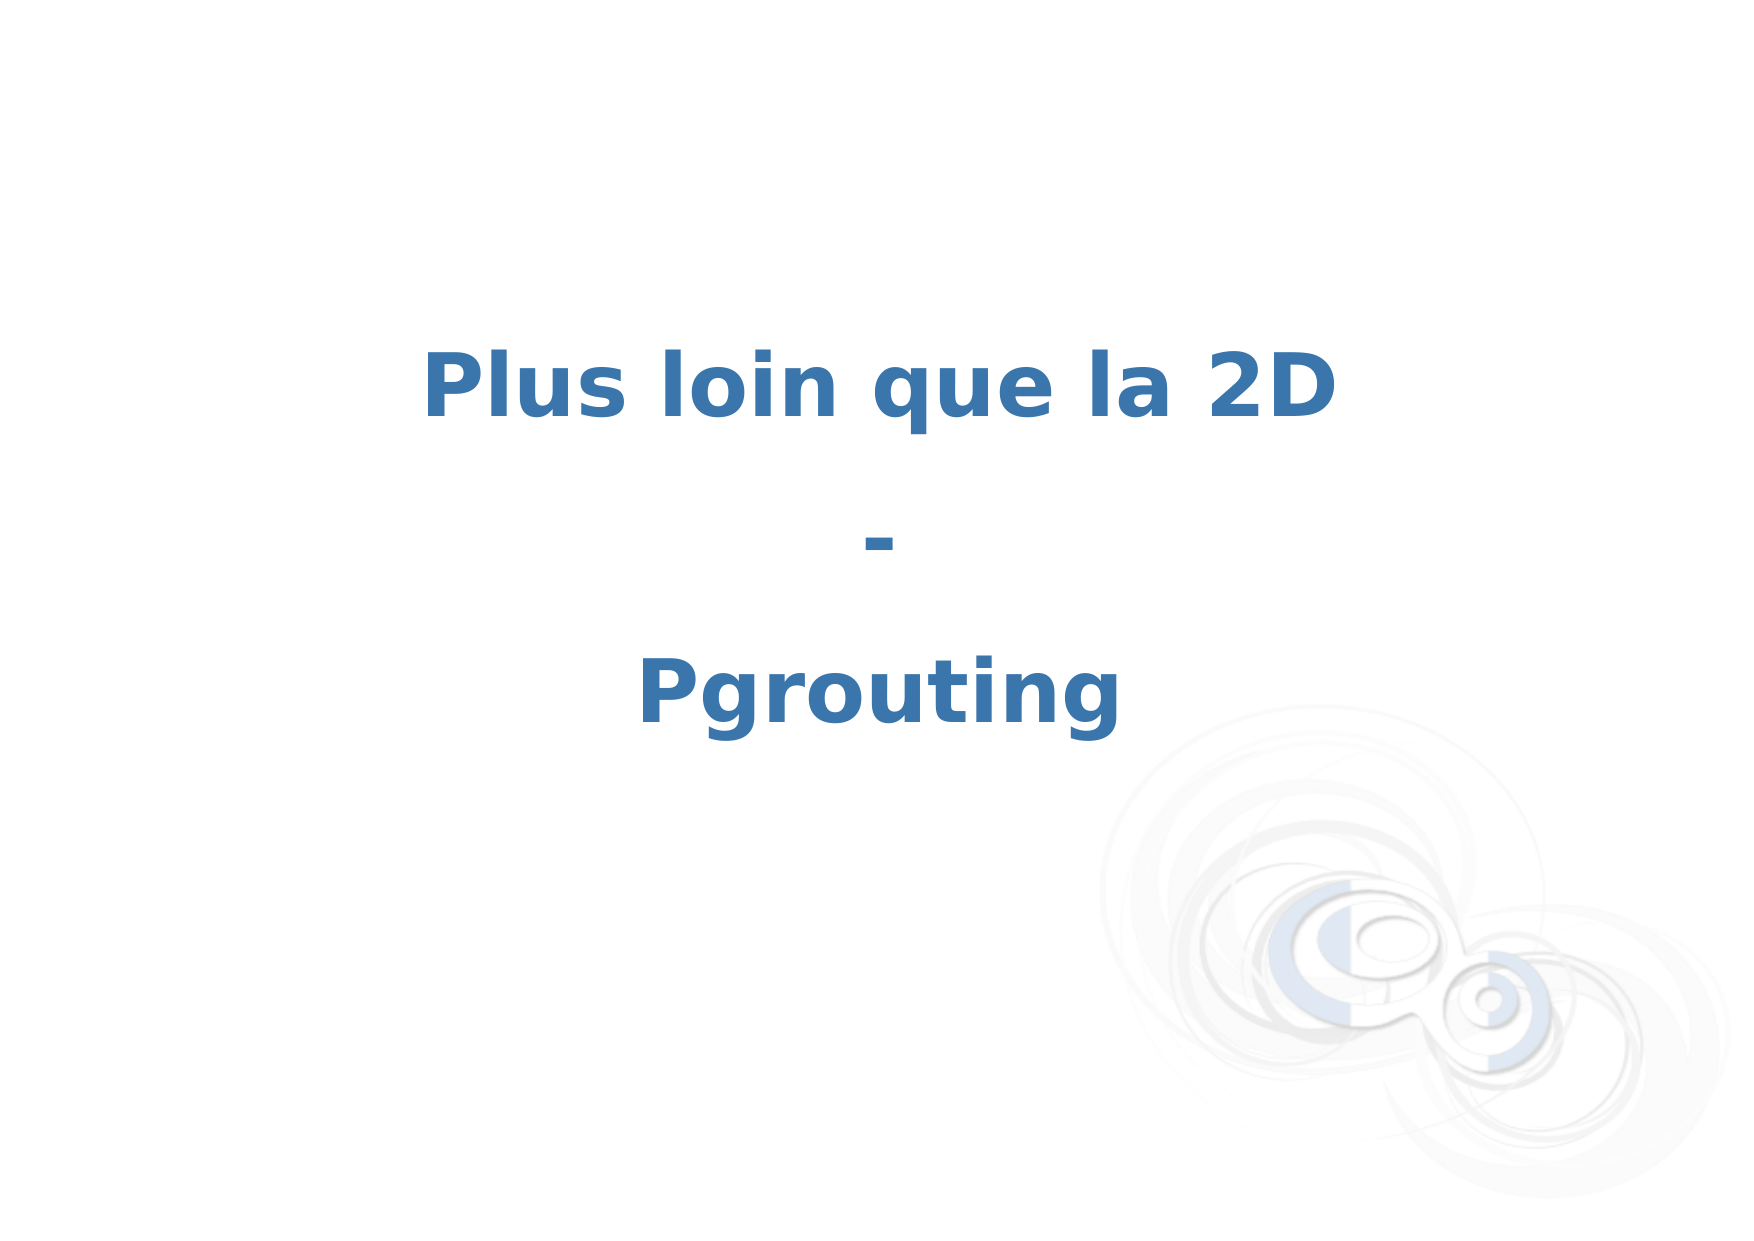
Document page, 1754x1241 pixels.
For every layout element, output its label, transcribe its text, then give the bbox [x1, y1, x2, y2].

title Plus loin que la 2D - Pgrouting [188, 259, 1571, 769]
list > Shapefile GUI (shp2pgsql) > GDAL/OGR > OSM (osm2pgsql, osmosis…) [1092, 679, 1754, 1241]
